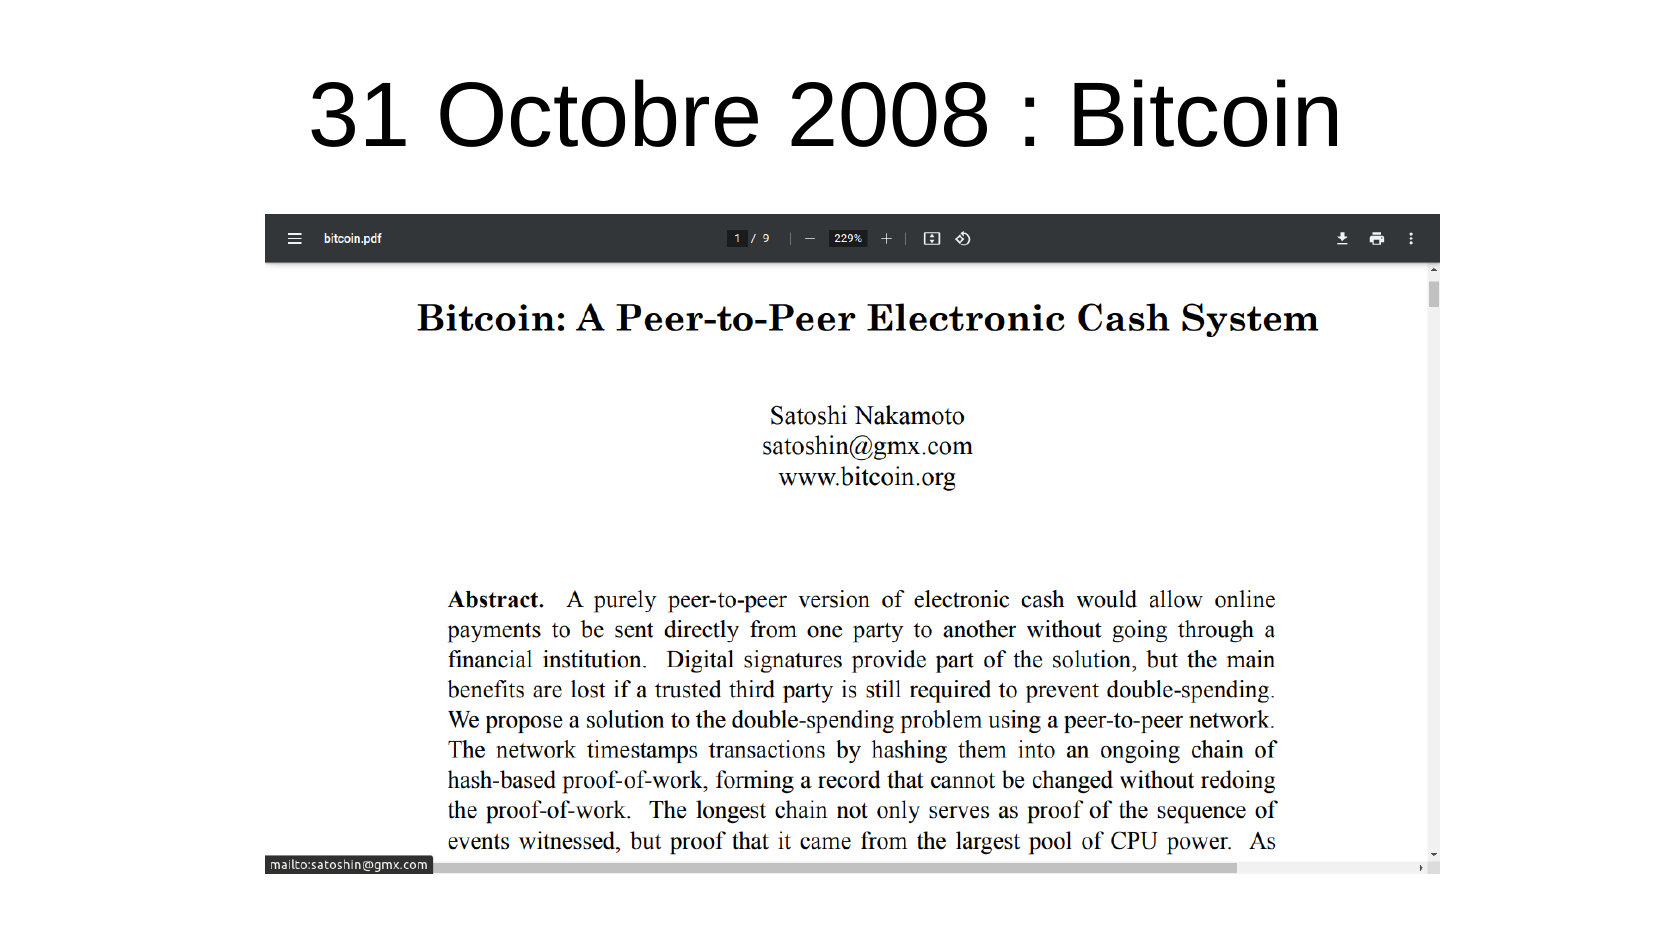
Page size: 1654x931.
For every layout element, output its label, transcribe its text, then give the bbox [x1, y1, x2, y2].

title 31 Octobre 2008 : Bitcoin [82, 37, 1571, 193]
picture [265, 214, 1440, 875]
